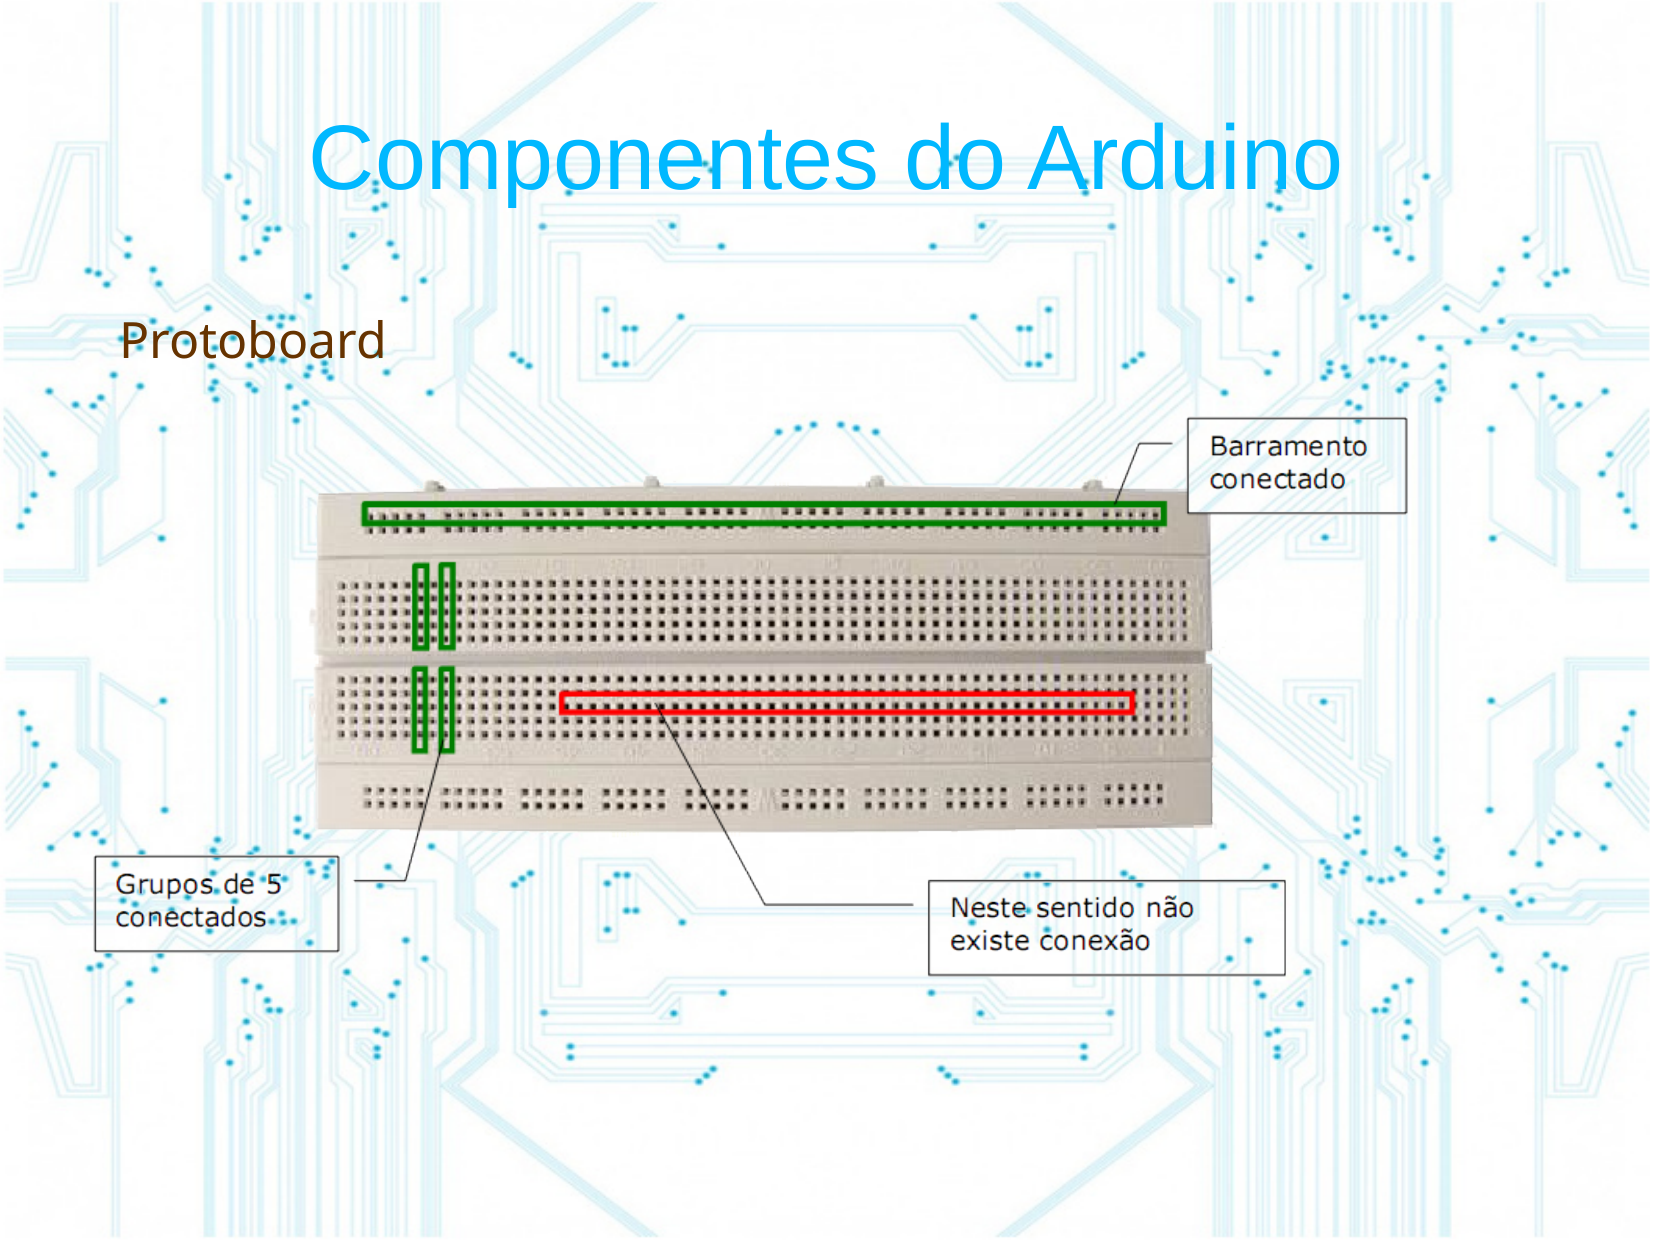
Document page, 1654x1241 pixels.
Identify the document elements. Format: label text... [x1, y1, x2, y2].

title Componentes do Arduino [82, 49, 1571, 257]
text_box Protoboard [104, 297, 1455, 905]
picture [81, 409, 1419, 991]
